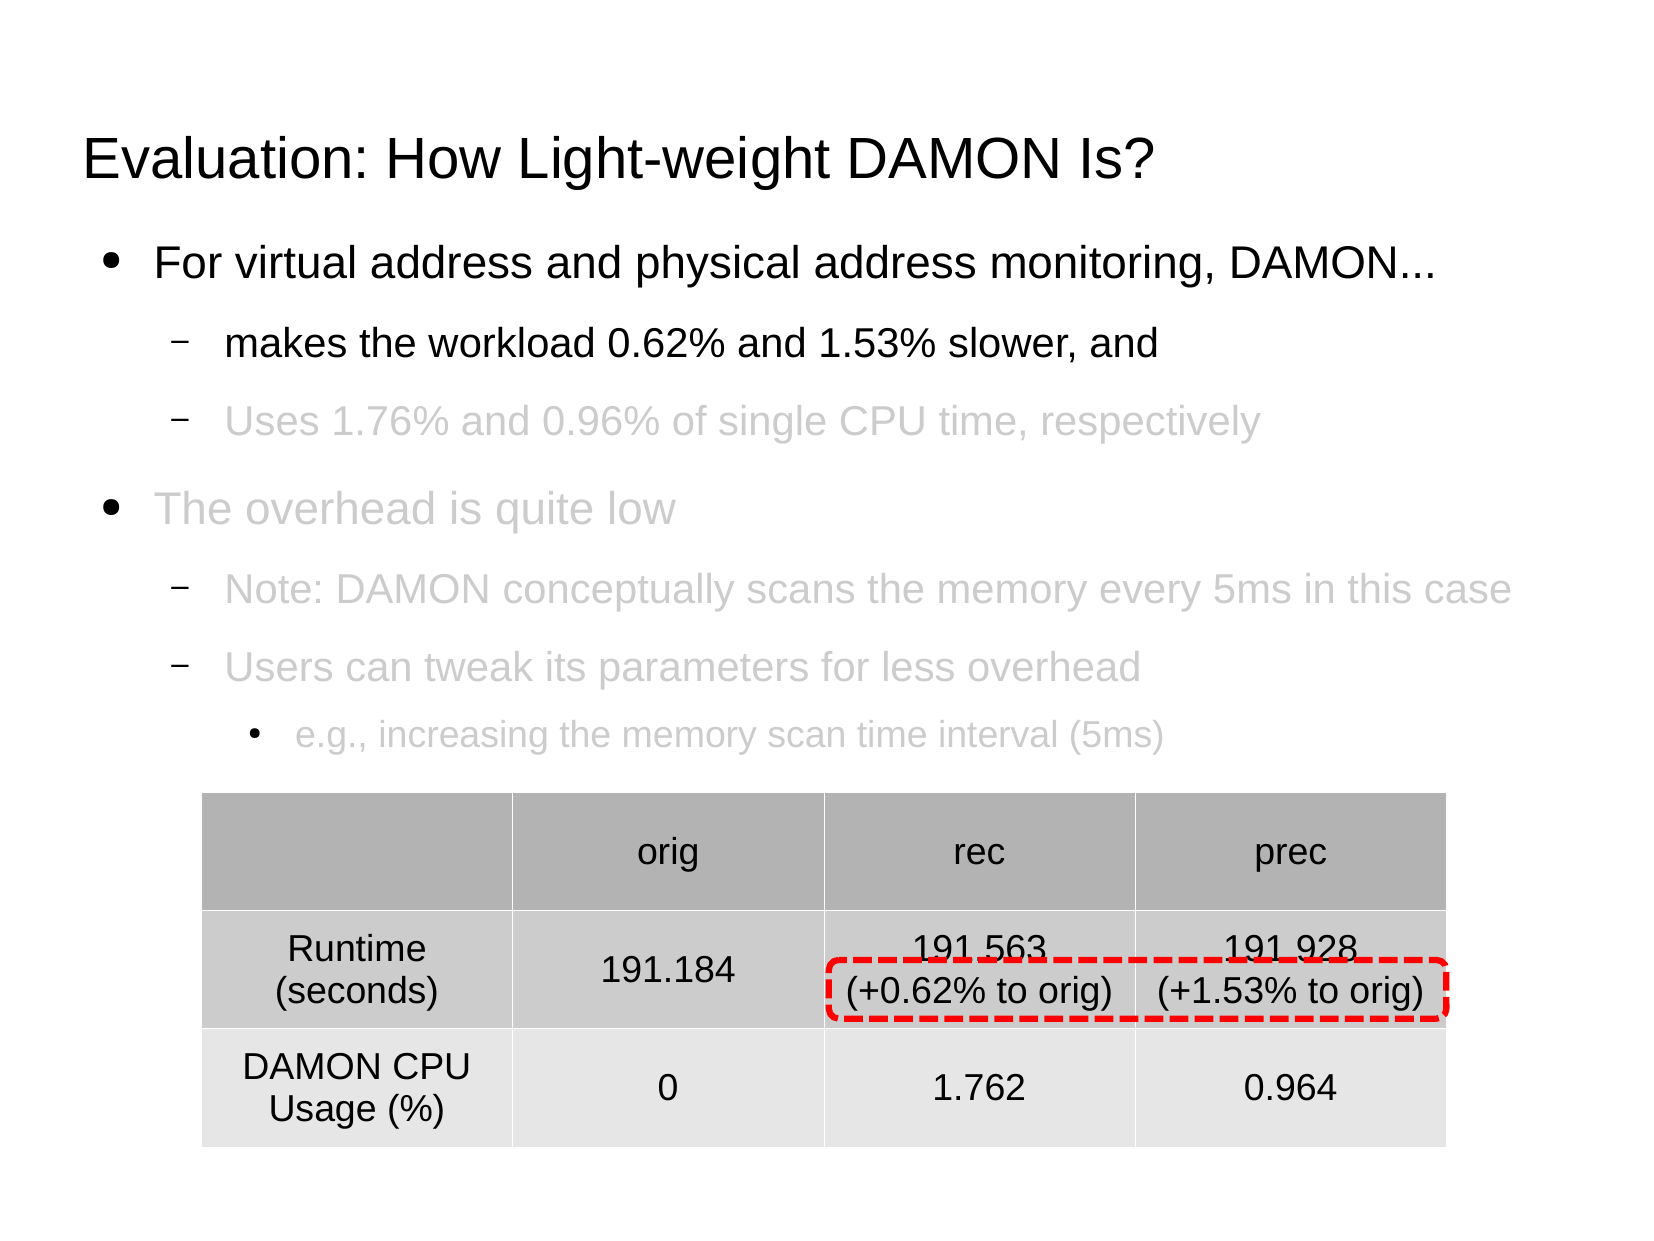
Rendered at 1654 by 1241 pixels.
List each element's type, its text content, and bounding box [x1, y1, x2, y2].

table_header orig [513, 793, 824, 910]
table_cell 1.762 [825, 1029, 1135, 1147]
table_cell DAMON CPU Usage (%) [202, 1029, 512, 1147]
table_cell 191.563 (+0.62% to orig) [825, 911, 1135, 1028]
table_cell 191.928 (+1.53% to orig) [1136, 911, 1446, 1028]
table_cell Runtime (seconds) [202, 911, 512, 1028]
list For virtual address and physical address monitoring, DAMON... makes the workload 0.62% and 1.53% slower, and Uses 1.76% and 0.96% of single CPU time, respectively The overhead is quite low Note: DAMON conceptually scans the memory every 5ms in this case Users can tweak its parameters for less overhead e.g., increasing the memory scan time interval (5ms) [82, 236, 1571, 1111]
table_header rec [825, 793, 1135, 910]
table_header prec [1136, 793, 1446, 910]
table_header [202, 793, 512, 910]
table_cell 191.184 [513, 911, 824, 1028]
table_cell 0.964 [1136, 1029, 1446, 1147]
title Evaluation: How Light-weight DAMON Is? [82, 108, 1571, 210]
table_cell 0 [513, 1029, 824, 1147]
